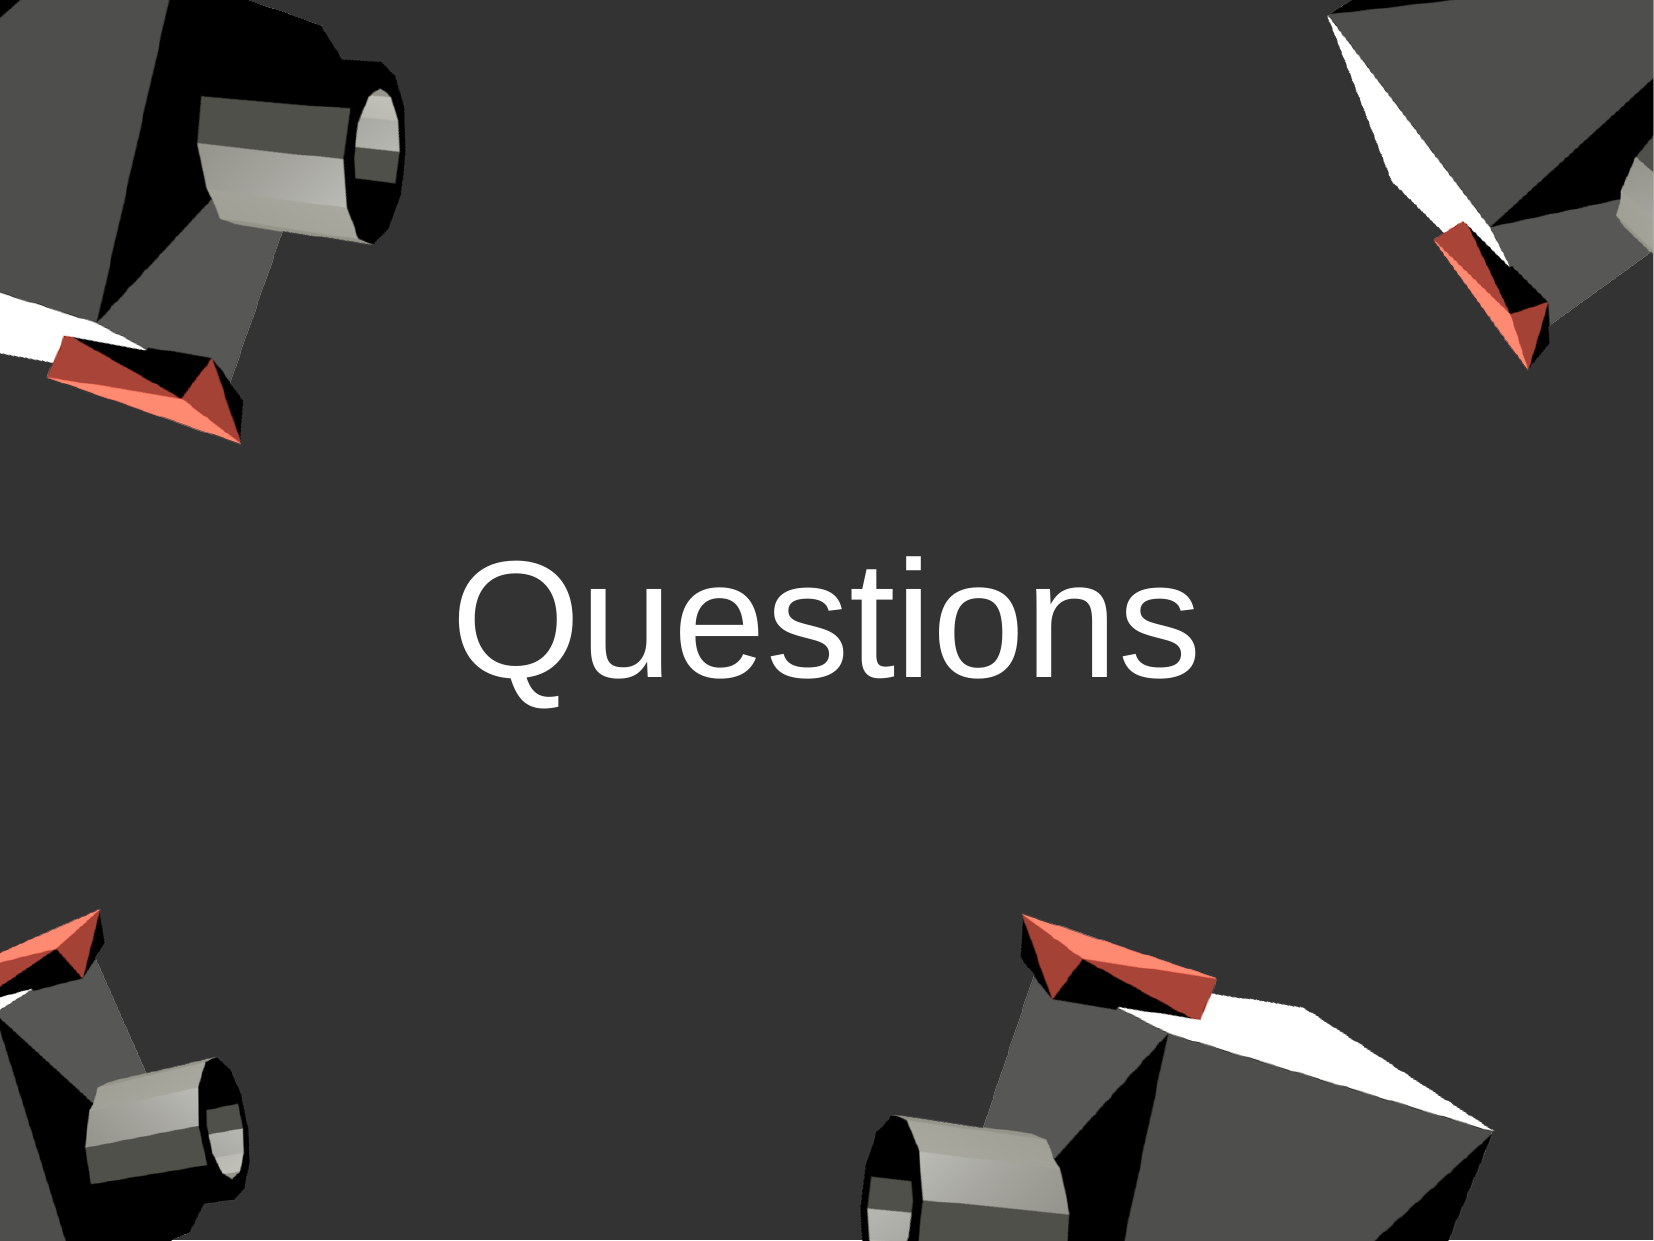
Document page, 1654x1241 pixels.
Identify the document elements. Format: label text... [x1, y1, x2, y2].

picture [0, 791, 378, 1241]
picture [0, 0, 568, 579]
picture [700, 779, 1654, 1241]
title Questions [82, 516, 1571, 724]
picture [1188, 0, 1654, 532]
